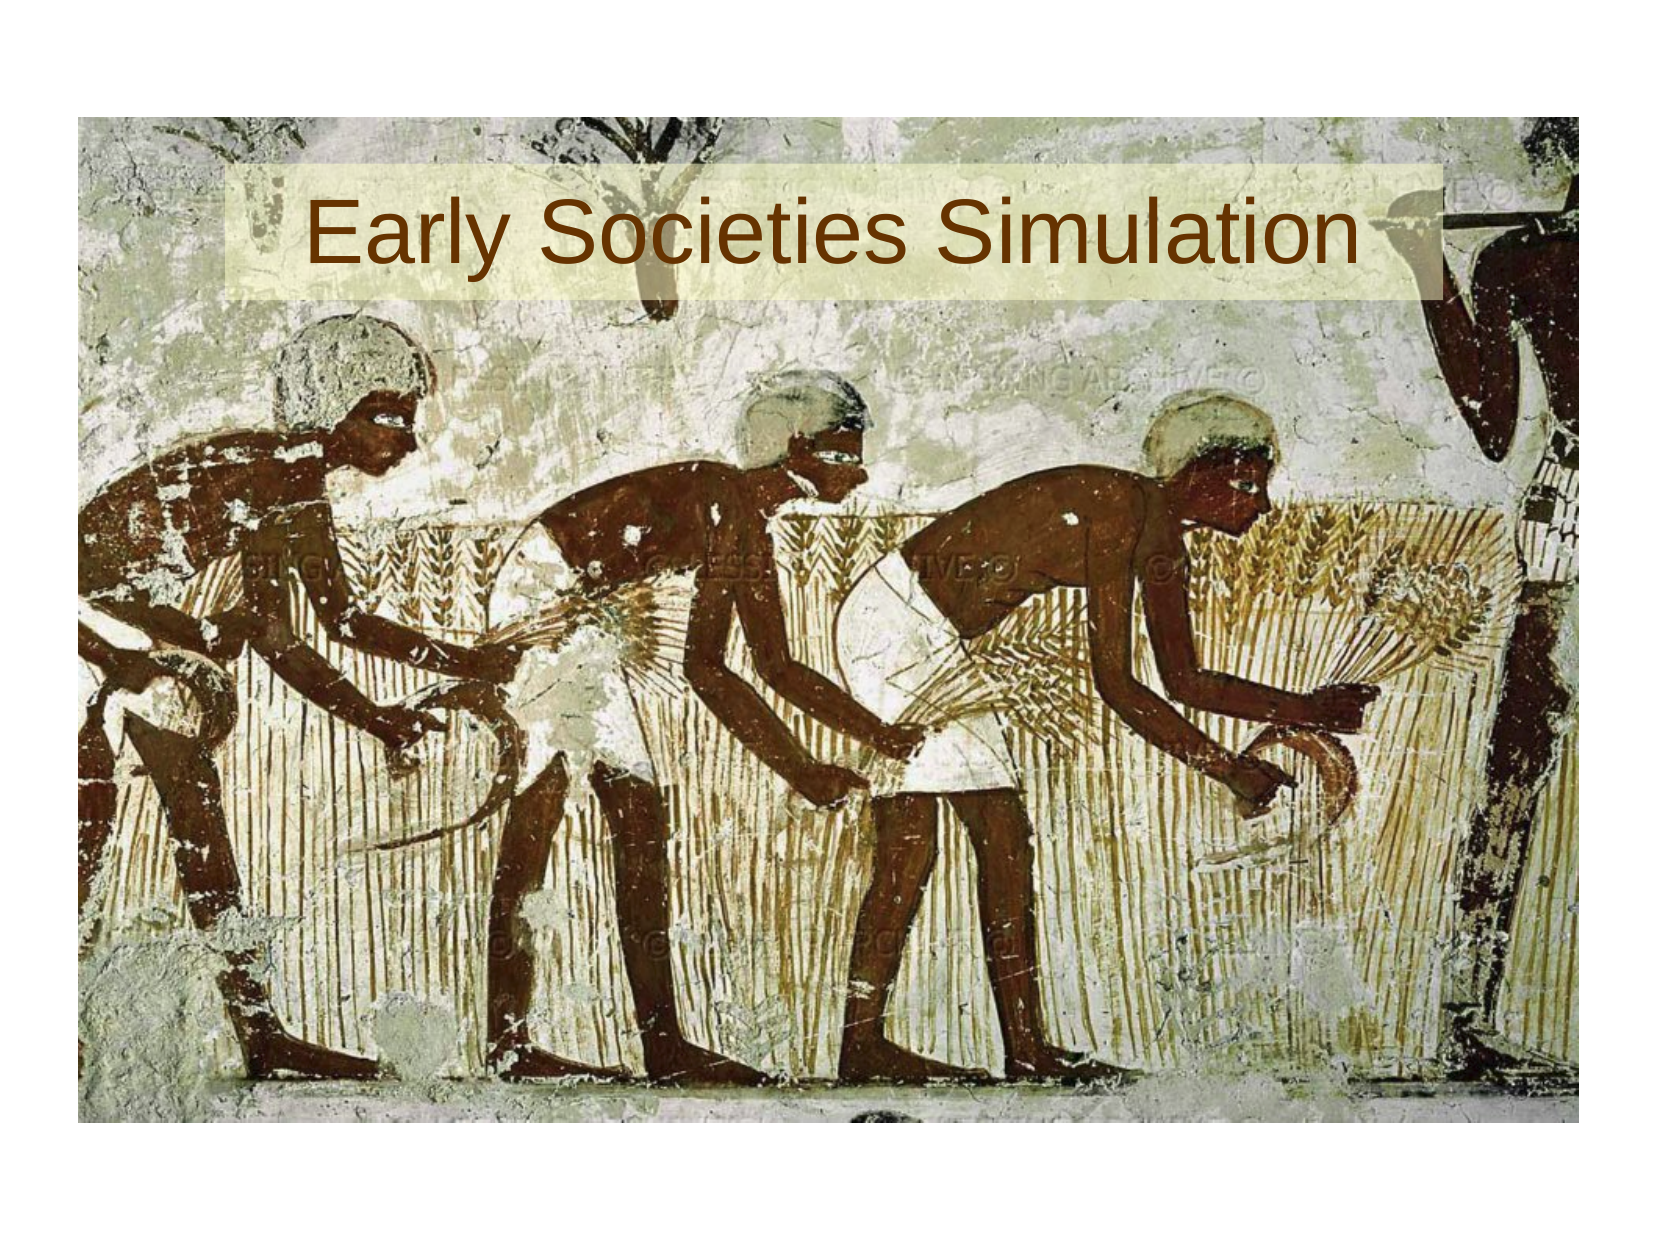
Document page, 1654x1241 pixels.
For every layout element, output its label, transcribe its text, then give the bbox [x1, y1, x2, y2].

title Early Societies Simulation [225, 163, 1444, 301]
picture [78, 117, 1579, 1123]
